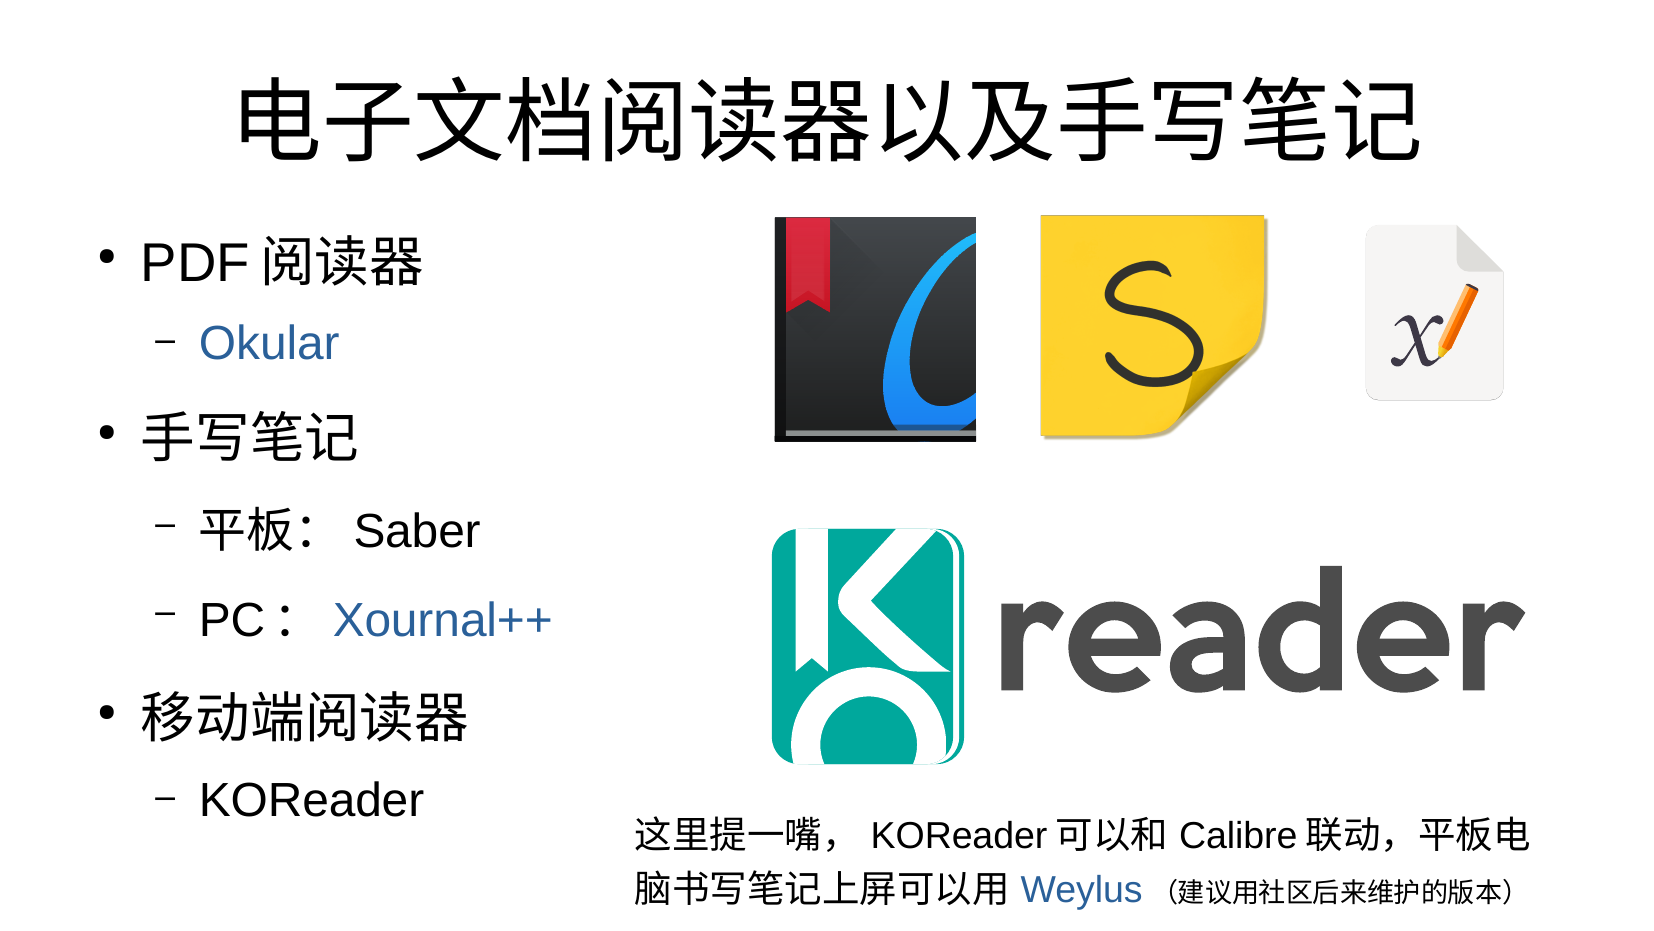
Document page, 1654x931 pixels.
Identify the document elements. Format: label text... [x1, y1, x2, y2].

picture [738, 495, 1559, 797]
picture [1035, 208, 1270, 443]
list PDF阅读器 Okular 手写笔记 平板：Saber PC：Xournal++ 移动端阅读器 KOReader [82, 217, 1571, 827]
title 电子文档阅读器以及手写笔记 [82, 37, 1571, 193]
picture [738, 192, 1013, 467]
picture [1333, 211, 1536, 414]
text_box 这里提一嘴，KOReader可以和Calibre联动，平板电脑书写笔记上屏可以用Weylus（建议用社区后来维护的版本） [620, 797, 1565, 931]
